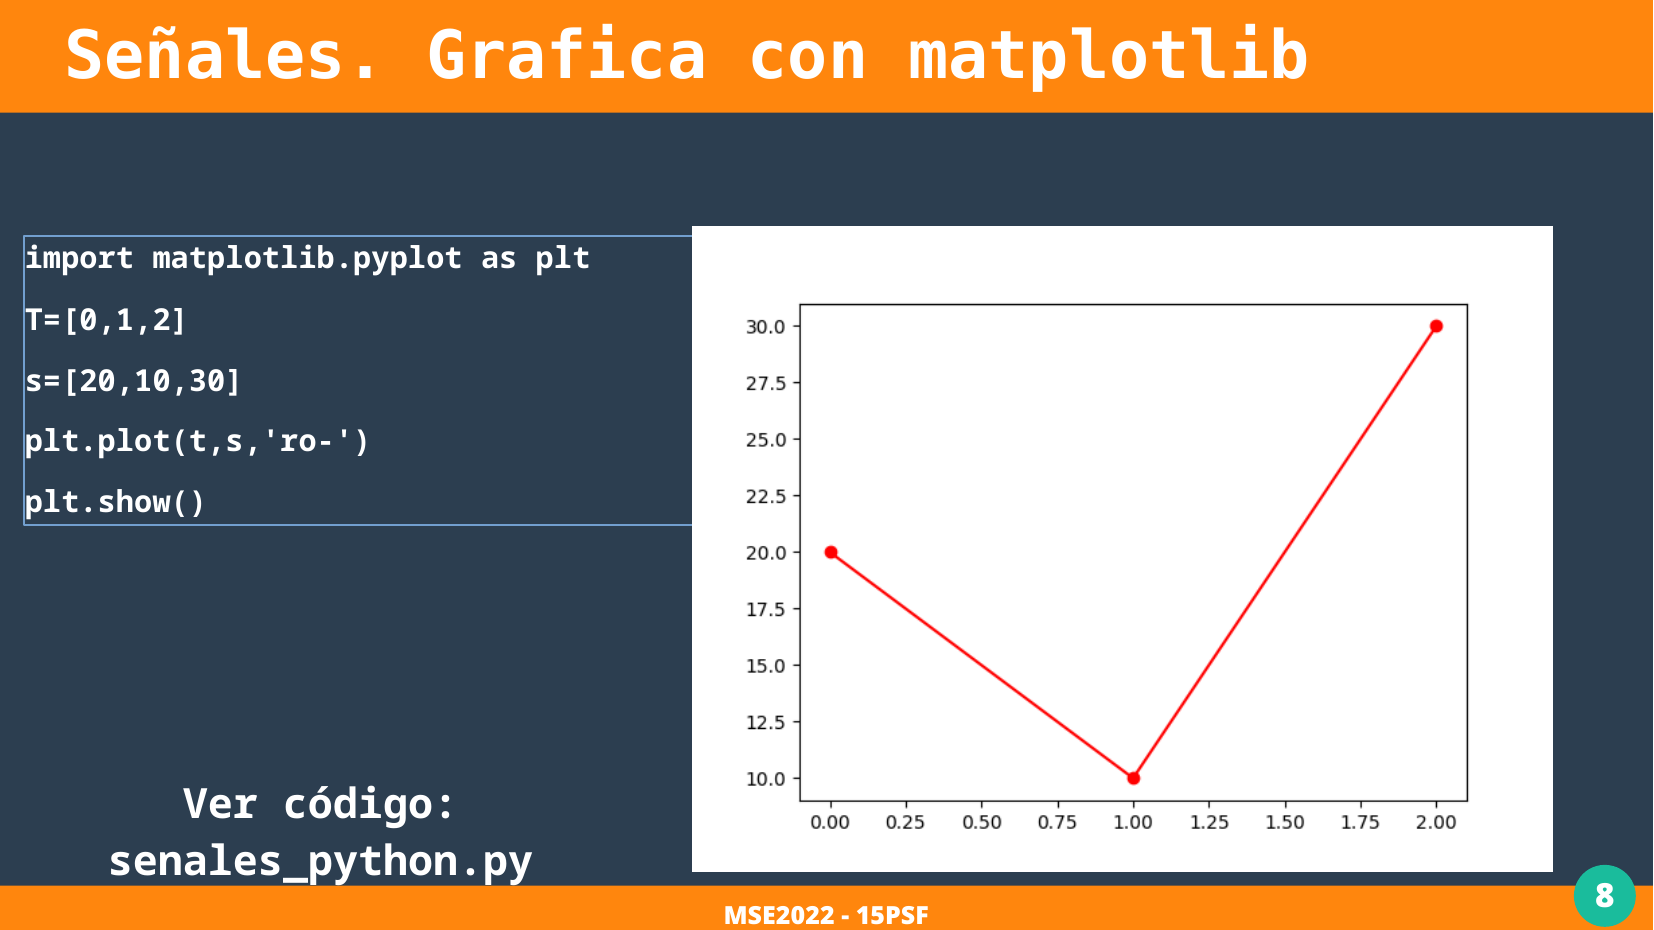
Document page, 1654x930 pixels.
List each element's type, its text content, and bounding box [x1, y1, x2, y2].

text_box Ver código: senales_python.py [3, 787, 638, 874]
title Señales. Grafica con matplotlib [64, 16, 1653, 188]
list import matplotlib.pyplot as plt T=[0,1,2] s=[20,10,30] plt.plot(t,s,'ro-') plt.show() [23, 235, 692, 526]
picture [692, 226, 1553, 872]
